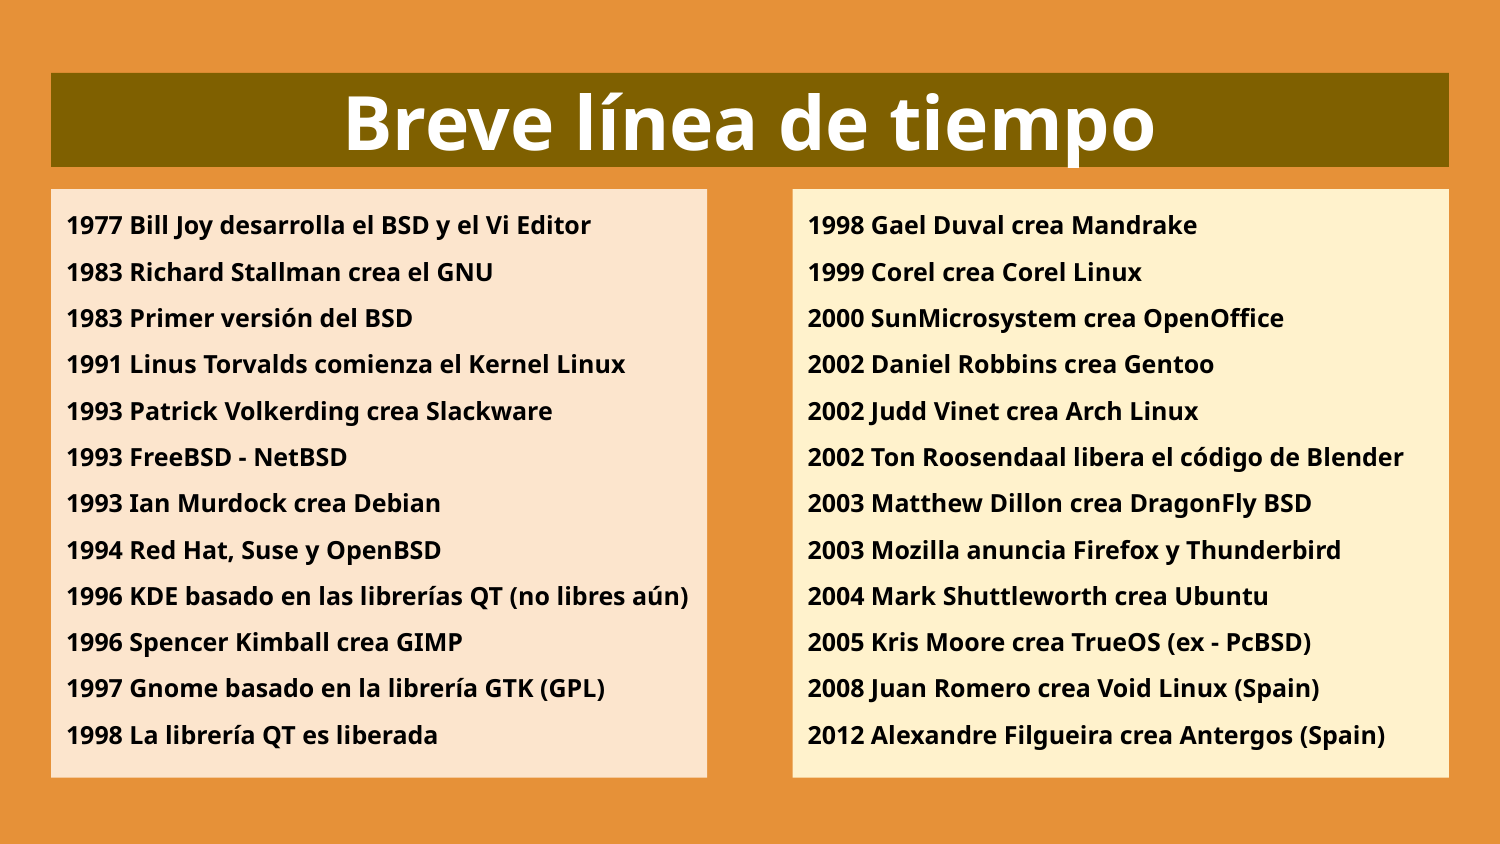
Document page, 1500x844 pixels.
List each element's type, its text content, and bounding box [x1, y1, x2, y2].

title Breve línea de tiempo [51, 72, 1449, 167]
list 1998 Gael Duval crea Mandrake 1999 Corel crea Corel Linux 2000 SunMicrosystem crea OpenOffice 2002 Daniel Robbins crea Gentoo 2002 Judd Vinet crea Arch Linux 2002 Ton Roosendaal libera el código de Blender 2003 Matthew Dillon crea DragonFly BSD 2003 Mozilla anuncia Firefox y Thunderbird 2004 Mark Shuttleworth crea Ubuntu 2005 Kris Moore crea TrueOS (ex - PcBSD) 2008 Juan Romero crea Void Linux (Spain) 2012 Alexandre Filgueira crea Antergos (Spain) [792, 189, 1449, 778]
list 1977 Bill Joy desarrolla el BSD y el Vi Editor 1983 Richard Stallman crea el GNU 1983 Primer versión del BSD 1991 Linus Torvalds comienza el Kernel Linux 1993 Patrick Volkerding crea Slackware 1993 FreeBSD - NetBSD 1993 Ian Murdock crea Debian 1994 Red Hat, Suse y OpenBSD 1996 KDE basado en las librerías QT (no libres aún) 1996 Spencer Kimball crea GIMP 1997 Gnome basado en la librería GTK (GPL) 1998 La librería QT es liberada [51, 189, 708, 778]
